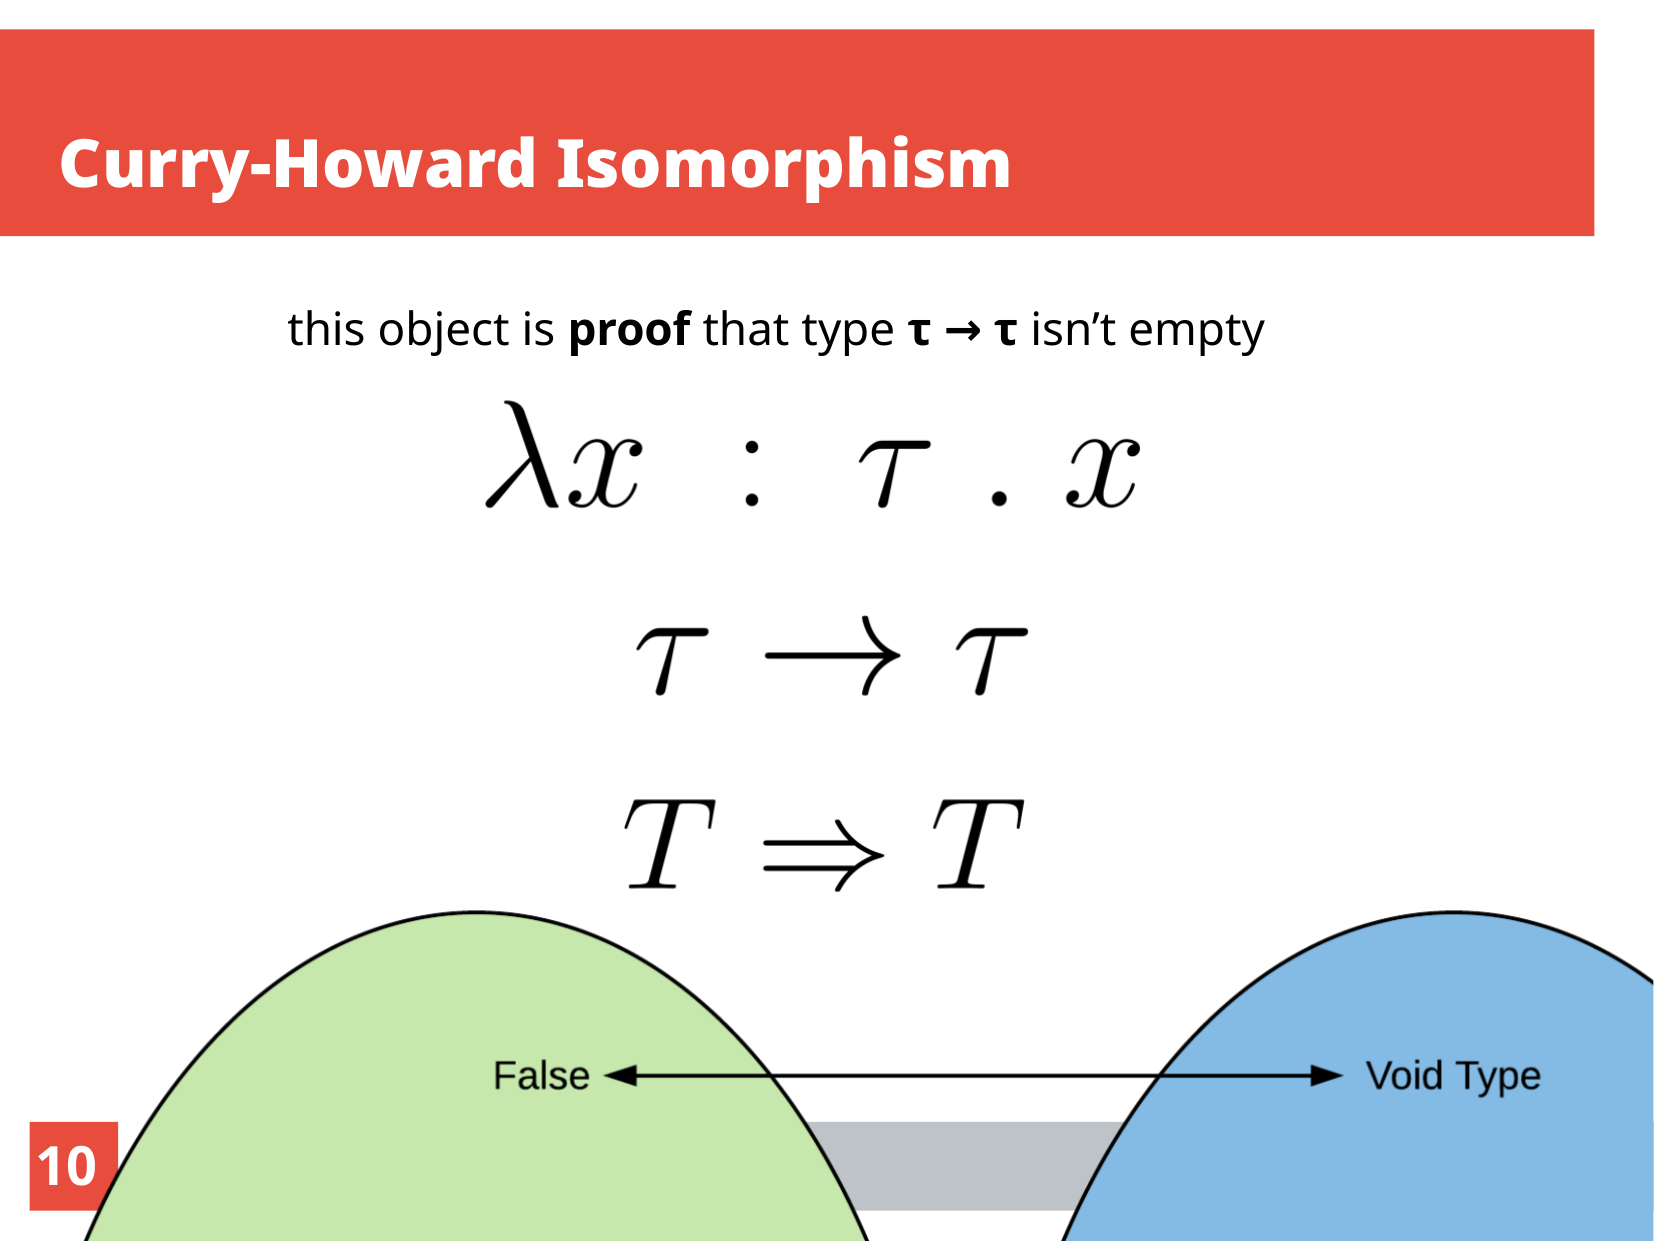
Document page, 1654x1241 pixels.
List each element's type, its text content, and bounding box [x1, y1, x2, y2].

picture [0, 772, 1654, 1241]
text_box 10 [20, 1119, 254, 1210]
title Curry-Howard Isomorphism [59, 58, 1595, 207]
picture [452, 364, 1174, 542]
picture [600, 583, 1062, 731]
text_box this object is proof that type τ → τ isn’t empty [272, 289, 1390, 358]
